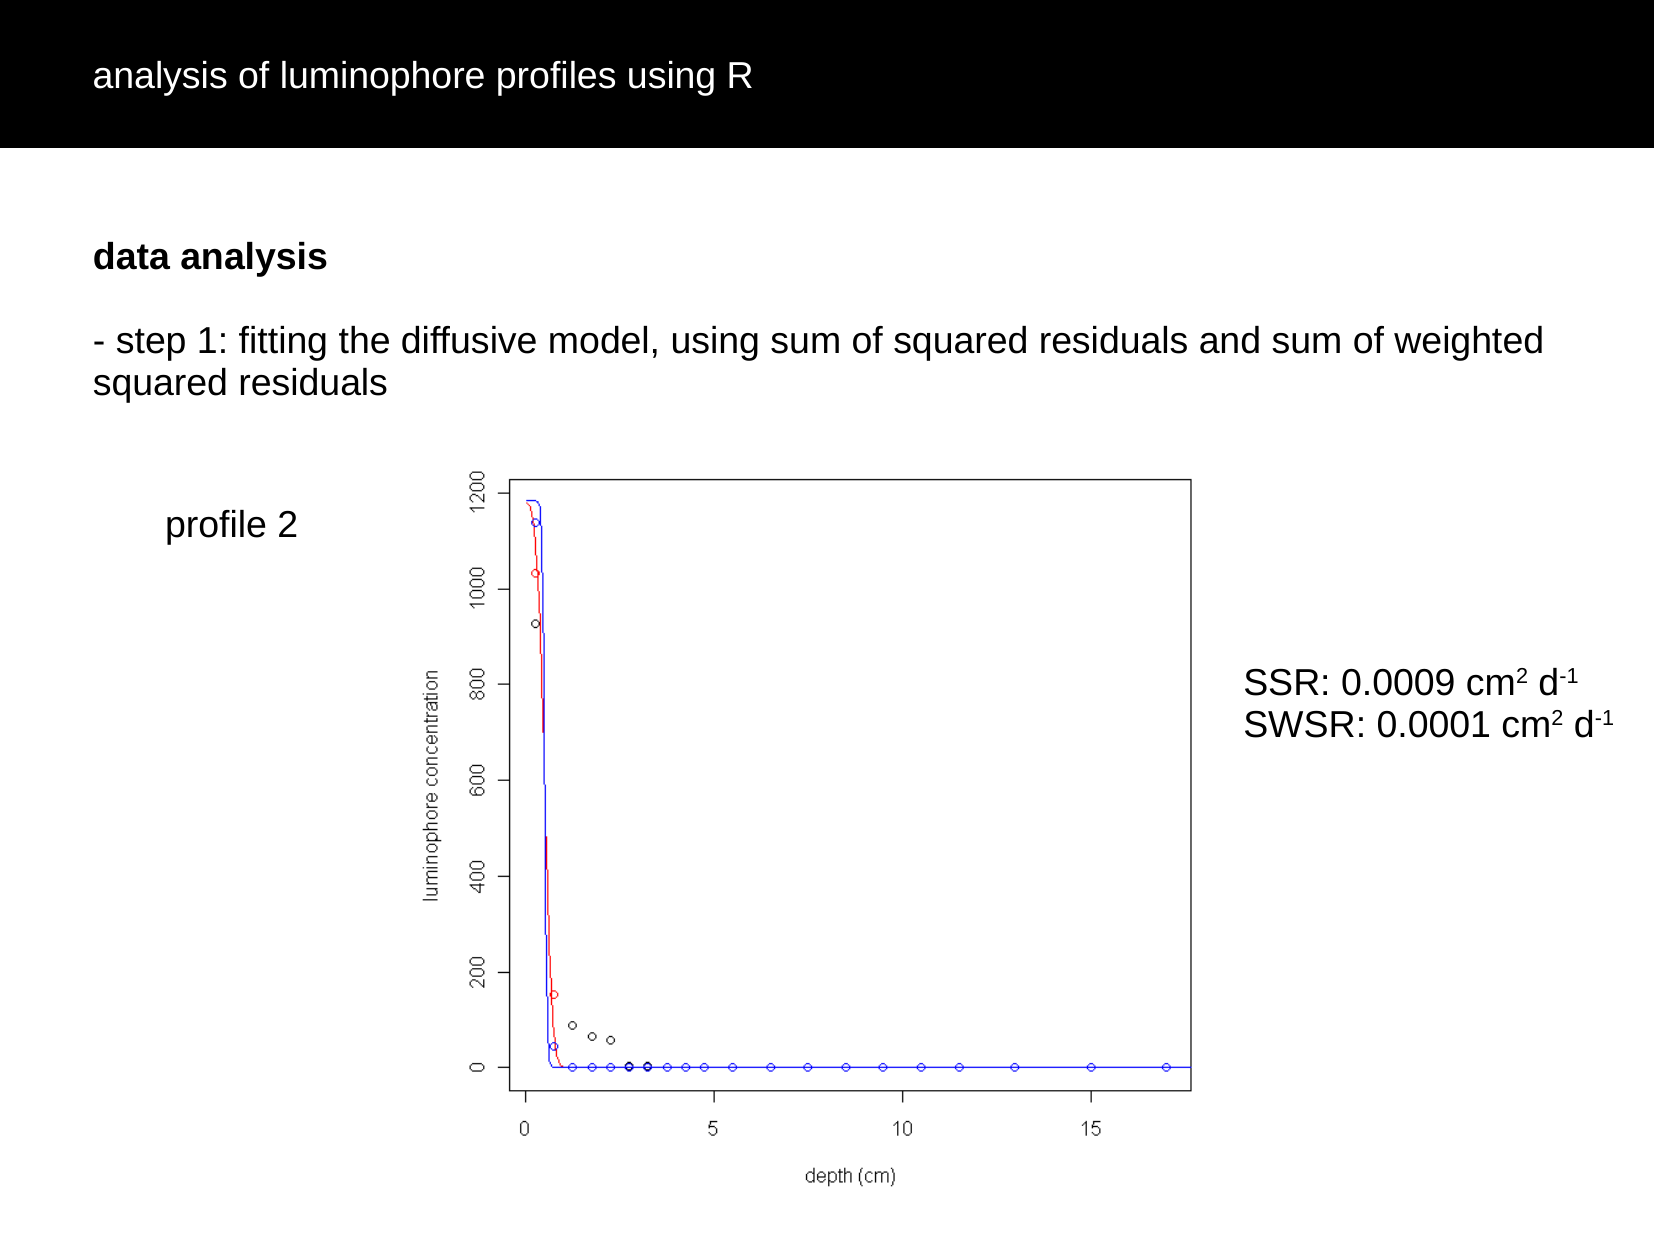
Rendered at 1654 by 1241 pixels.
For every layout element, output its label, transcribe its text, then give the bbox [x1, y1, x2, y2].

text_box [0, 0, 1654, 148]
picture [413, 383, 1241, 1211]
text_box analysis of luminophore profiles using R [77, 46, 769, 104]
text_box SSR: 0.0009 cm2 d-1 SWSR: 0.0001 cm2 d-1 [1241, 654, 1629, 757]
text_box profile 2 [150, 496, 313, 554]
text_box data analysis - step 1: fitting the diffusive model, using sum of squared residuals and sum of weighted squared residuals [78, 228, 1559, 455]
